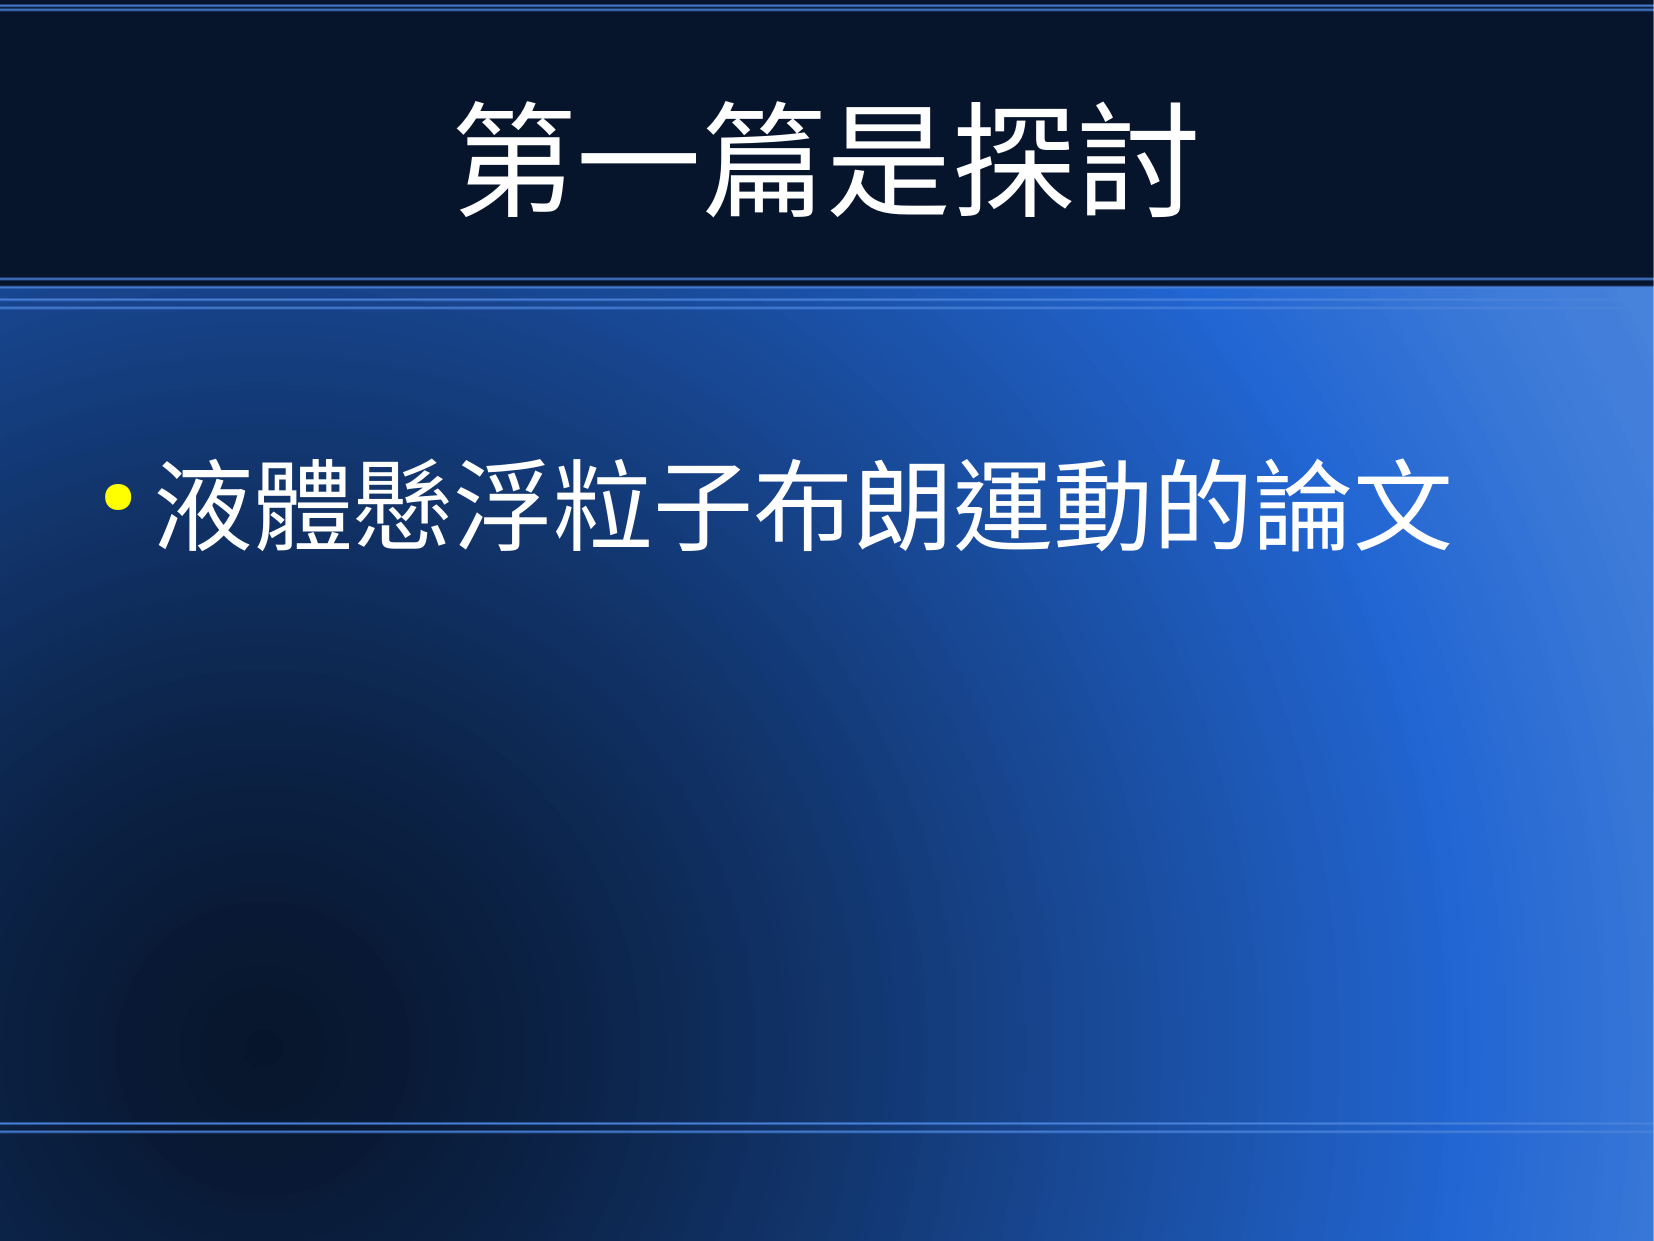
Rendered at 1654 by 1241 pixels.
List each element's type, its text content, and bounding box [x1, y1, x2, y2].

picture [0, 0, 1654, 1241]
list 液體懸浮粒子布朗運動的論文 [82, 355, 1571, 1241]
title 第一篇是探討 [82, 49, 1571, 257]
